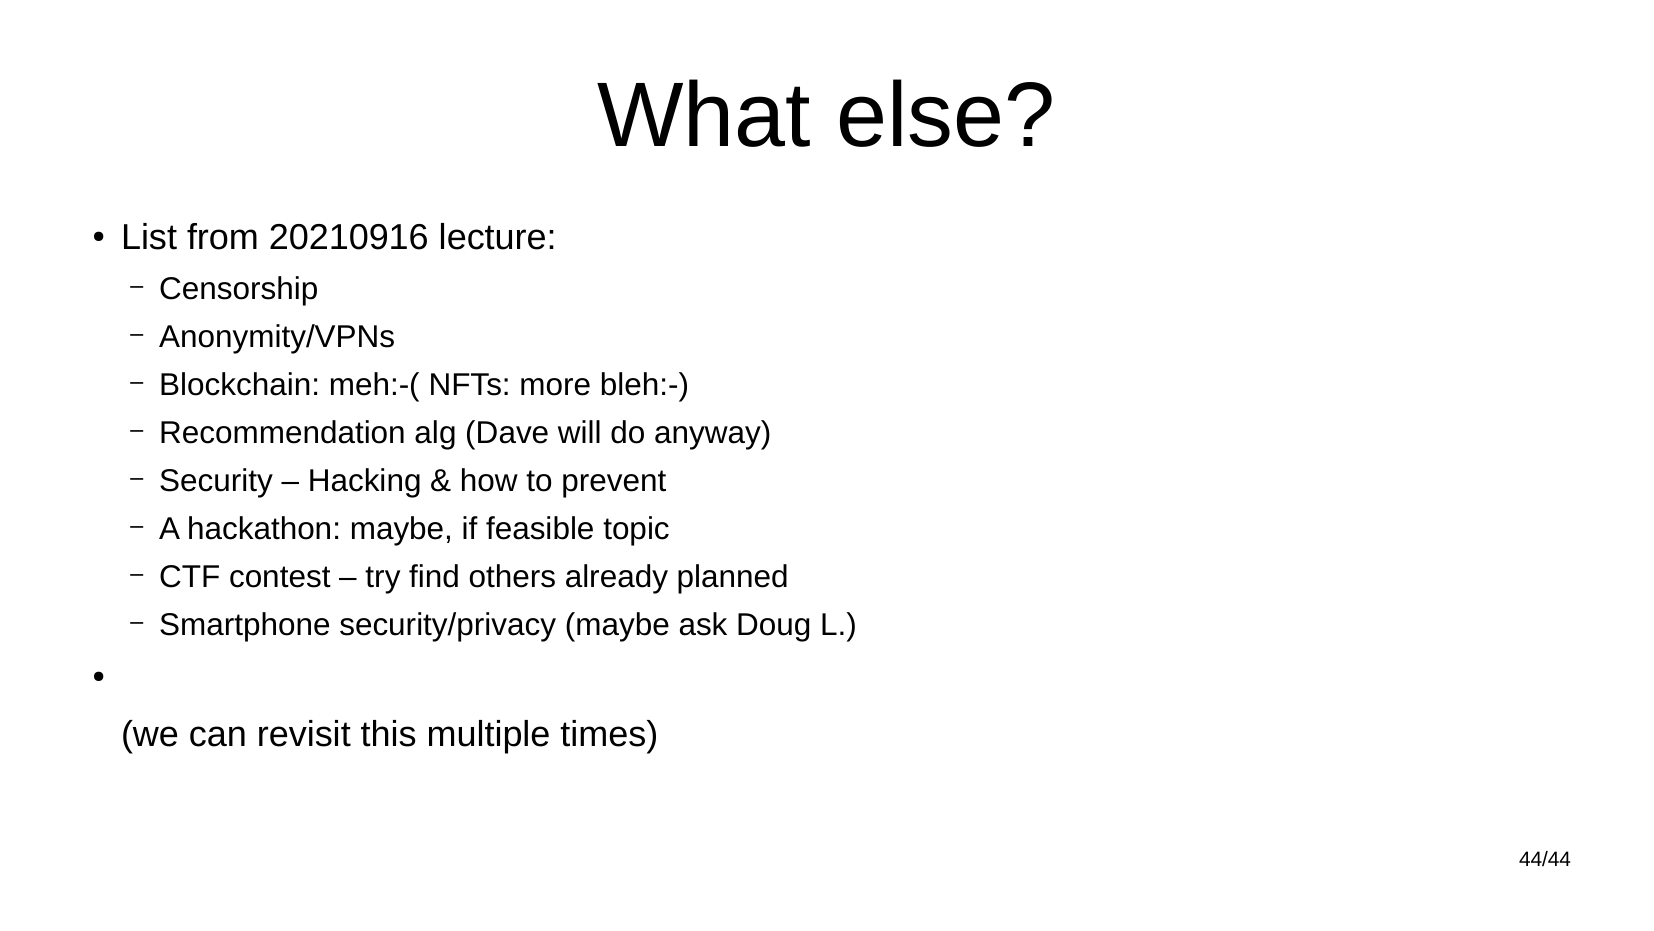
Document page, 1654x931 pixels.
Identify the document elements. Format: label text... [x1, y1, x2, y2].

title What else? [82, 37, 1571, 193]
list List from 20210916 lecture: Censorship Anonymity/VPNs Blockchain: meh:-( NFTs: more bleh:-) Recommendation alg (Dave will do anyway) Security – Hacking & how to prevent A hackathon: maybe, if feasible topic CTF contest – try find others already planned Smartphone security/privacy (maybe ask Doug L.) (we can revisit this multiple times) [82, 217, 1571, 758]
